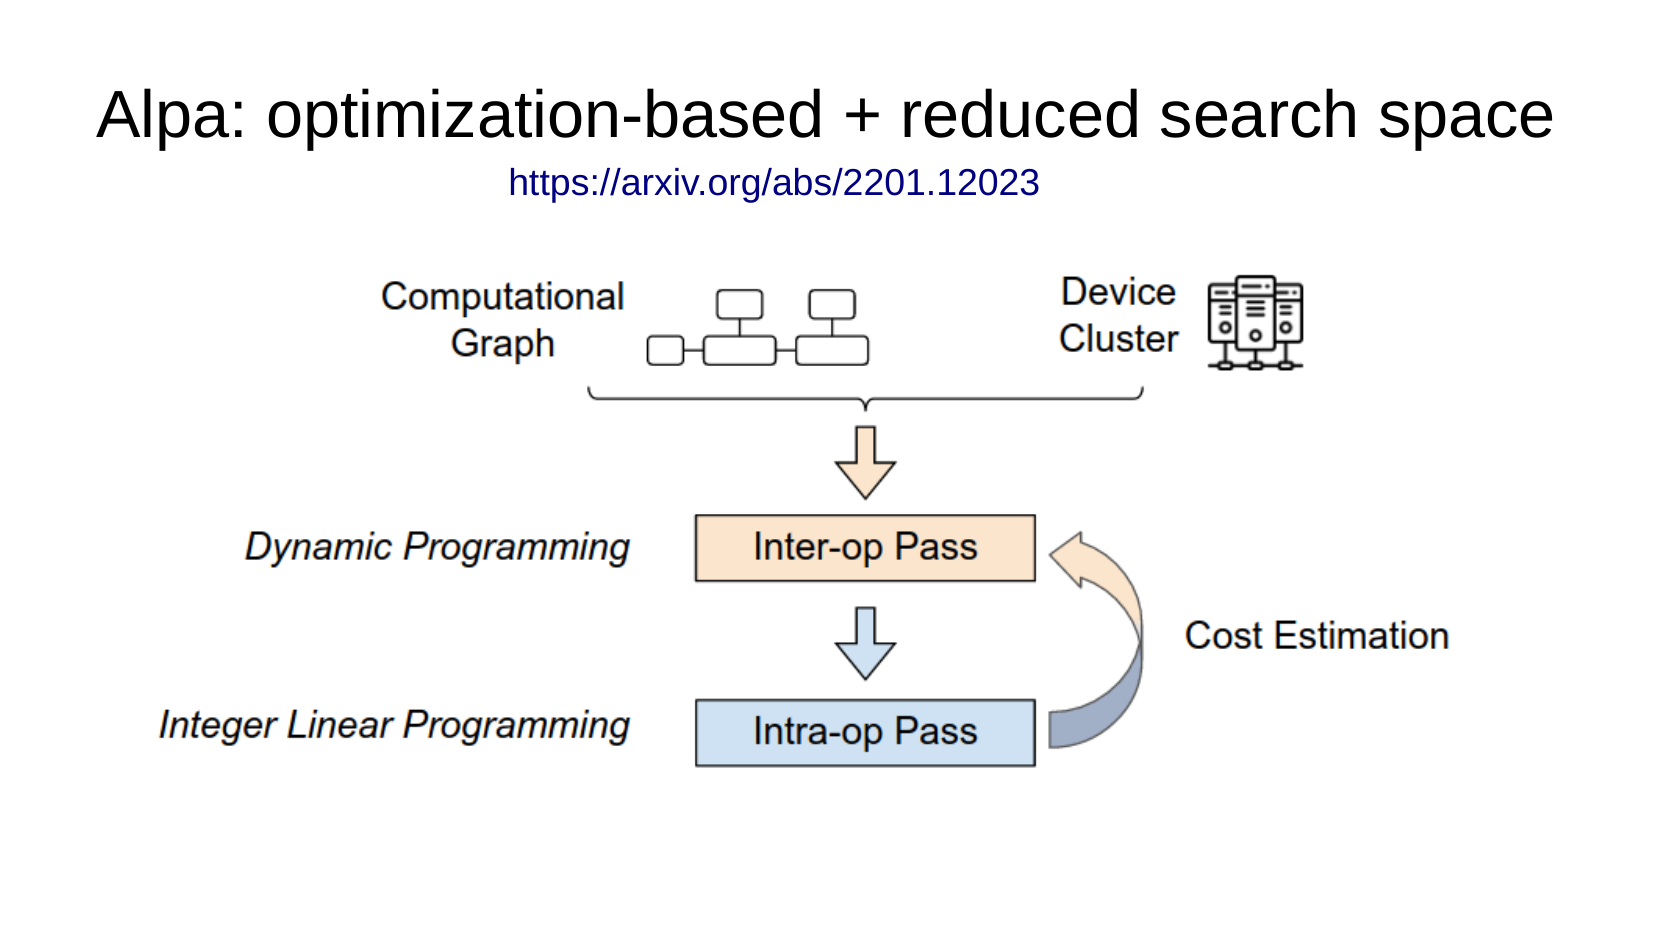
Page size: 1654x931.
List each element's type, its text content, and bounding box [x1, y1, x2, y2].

picture [89, 230, 1613, 821]
text_box https://arxiv.org/abs/2201.12023 [493, 193, 1056, 212]
title Alpa: optimization-based + reduced search space [82, 37, 1571, 193]
